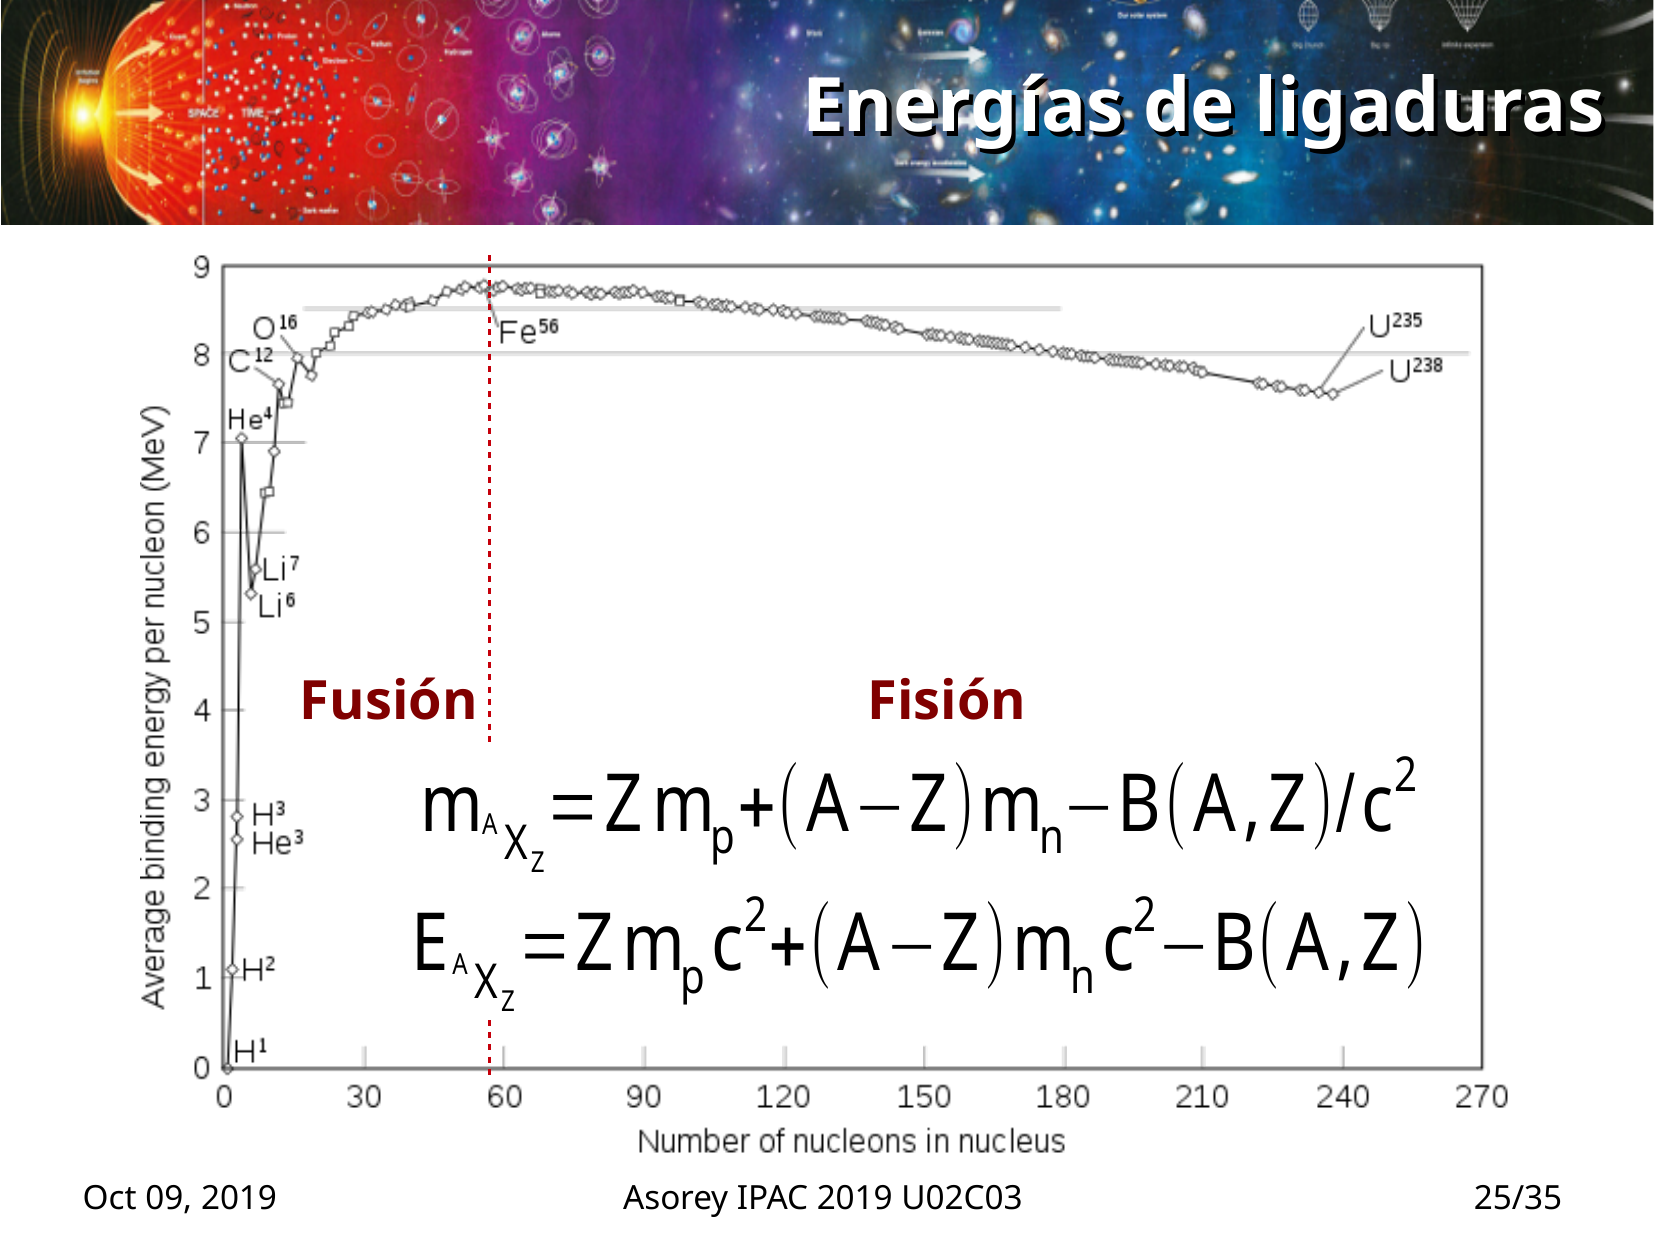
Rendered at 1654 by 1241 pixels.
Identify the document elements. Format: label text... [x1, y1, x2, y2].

text_box Fisión [852, 653, 1021, 736]
picture [140, 254, 1510, 1156]
title Energías de ligaduras [45, 15, 1606, 191]
picture [1, 0, 1654, 225]
chart [405, 744, 1433, 1021]
text_box Fusión [285, 653, 468, 736]
